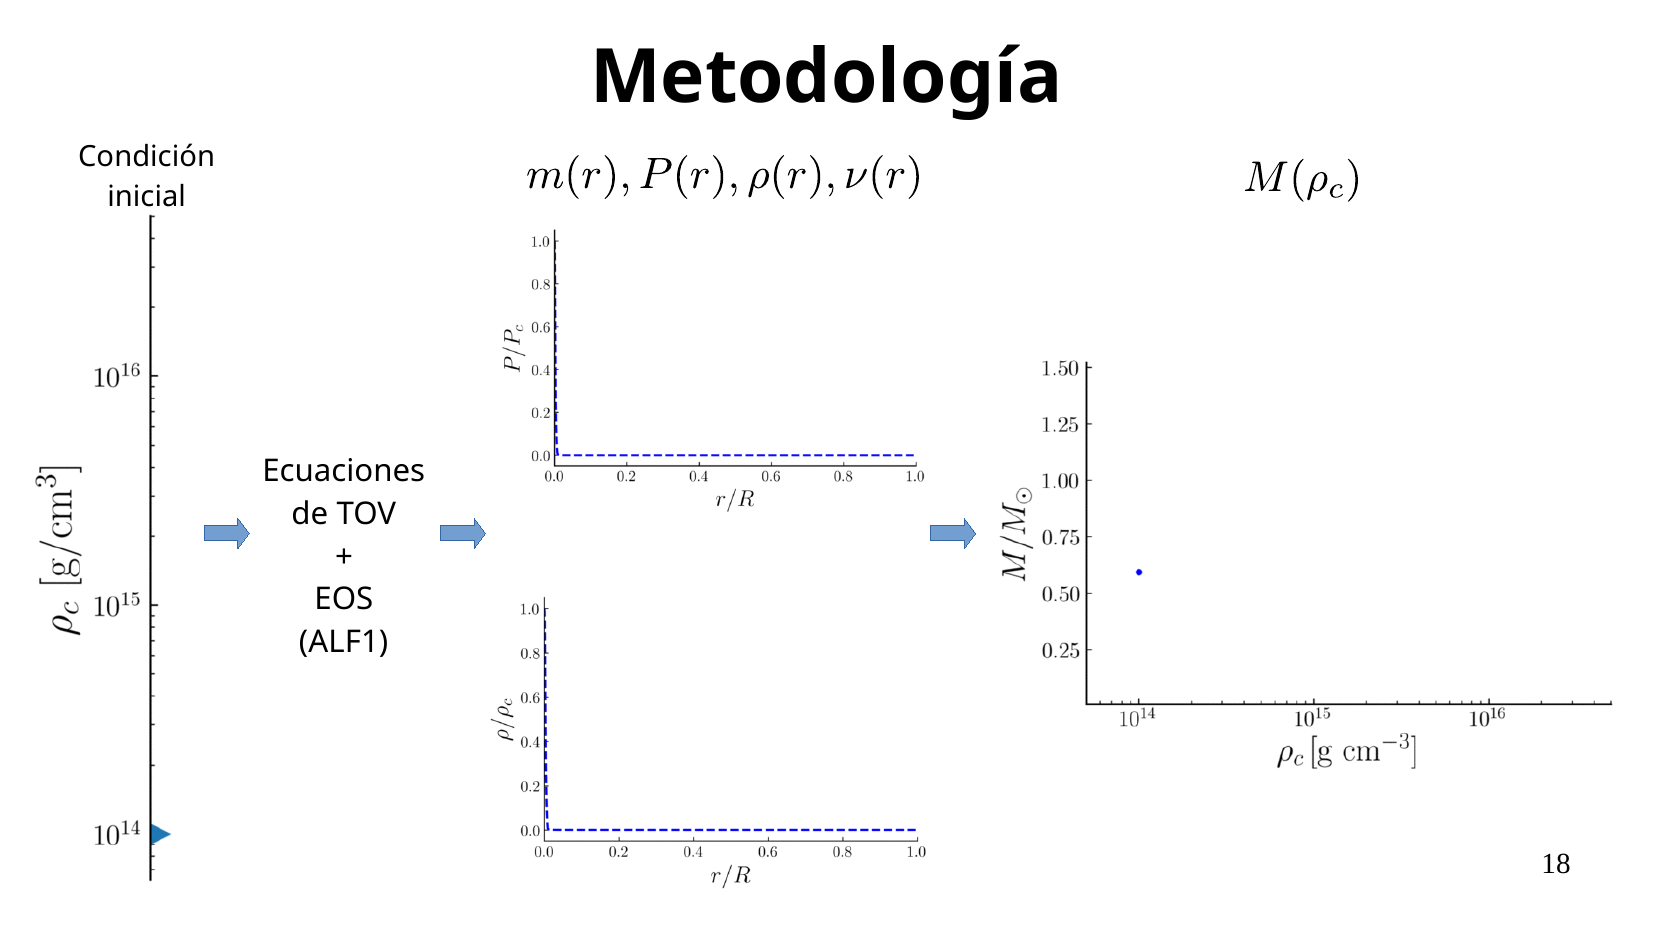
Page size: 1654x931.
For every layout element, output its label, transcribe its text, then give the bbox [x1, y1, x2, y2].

text_box [930, 518, 976, 549]
text_box Ecuaciones de TOV + EOS (ALF1) [231, 440, 457, 641]
title Metodología [82, 0, 1571, 152]
text_box [440, 518, 486, 549]
text_box Condición inicial [34, 128, 260, 242]
picture [992, 347, 1622, 783]
text_box [1244, 158, 1358, 202]
text_box [527, 155, 919, 199]
picture [26, 201, 935, 896]
text_box [204, 518, 250, 549]
